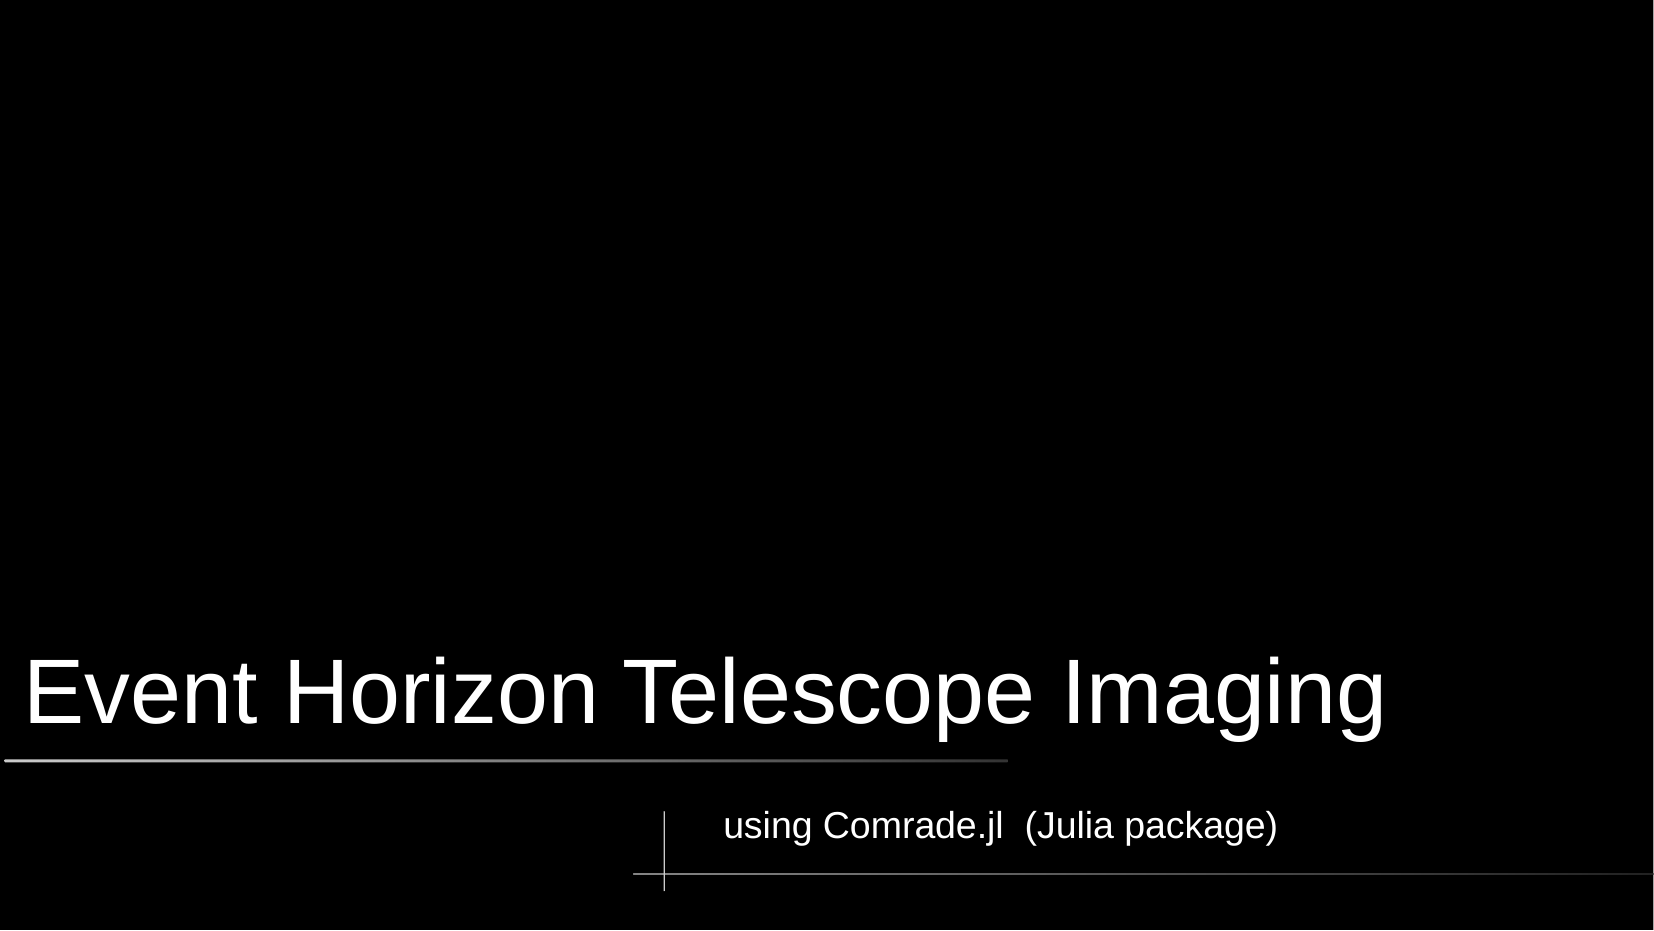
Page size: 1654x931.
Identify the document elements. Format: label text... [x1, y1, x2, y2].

text_box using Comrade.jl (Julia package) [708, 797, 1595, 855]
title Event Horizon Telescope Imaging [23, 637, 1501, 746]
